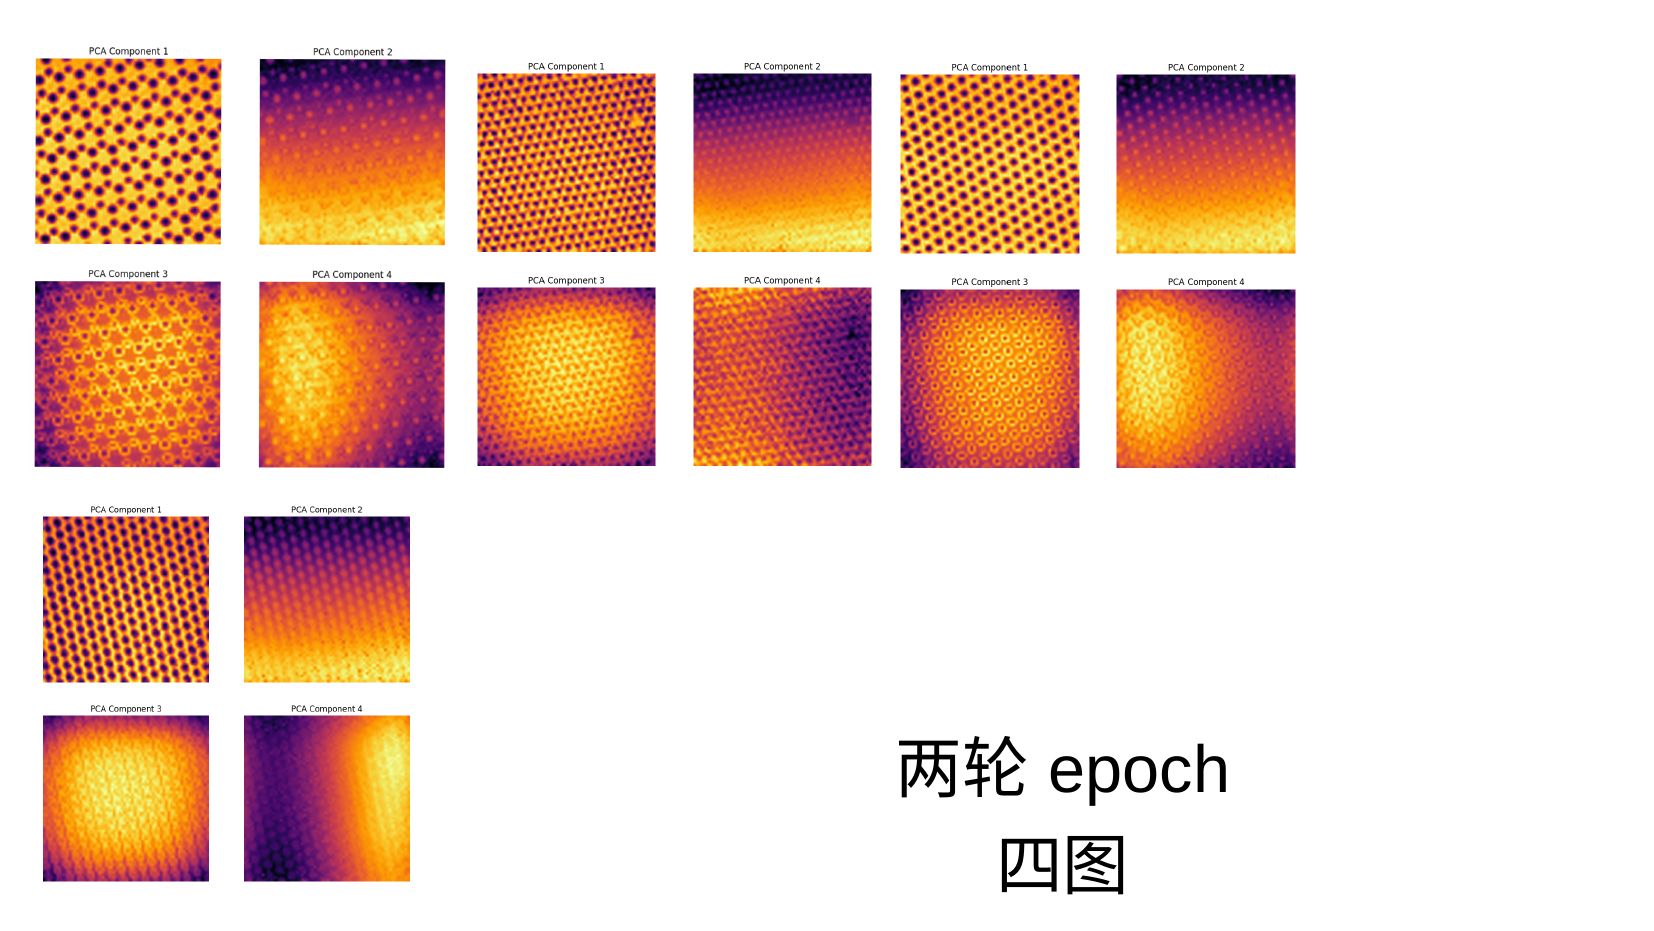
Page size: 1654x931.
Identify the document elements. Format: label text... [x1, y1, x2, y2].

picture [29, 41, 450, 473]
picture [895, 58, 1300, 473]
subtitle 两轮epoch 四图 [826, 708, 1300, 916]
picture [472, 57, 876, 472]
picture [38, 501, 414, 886]
